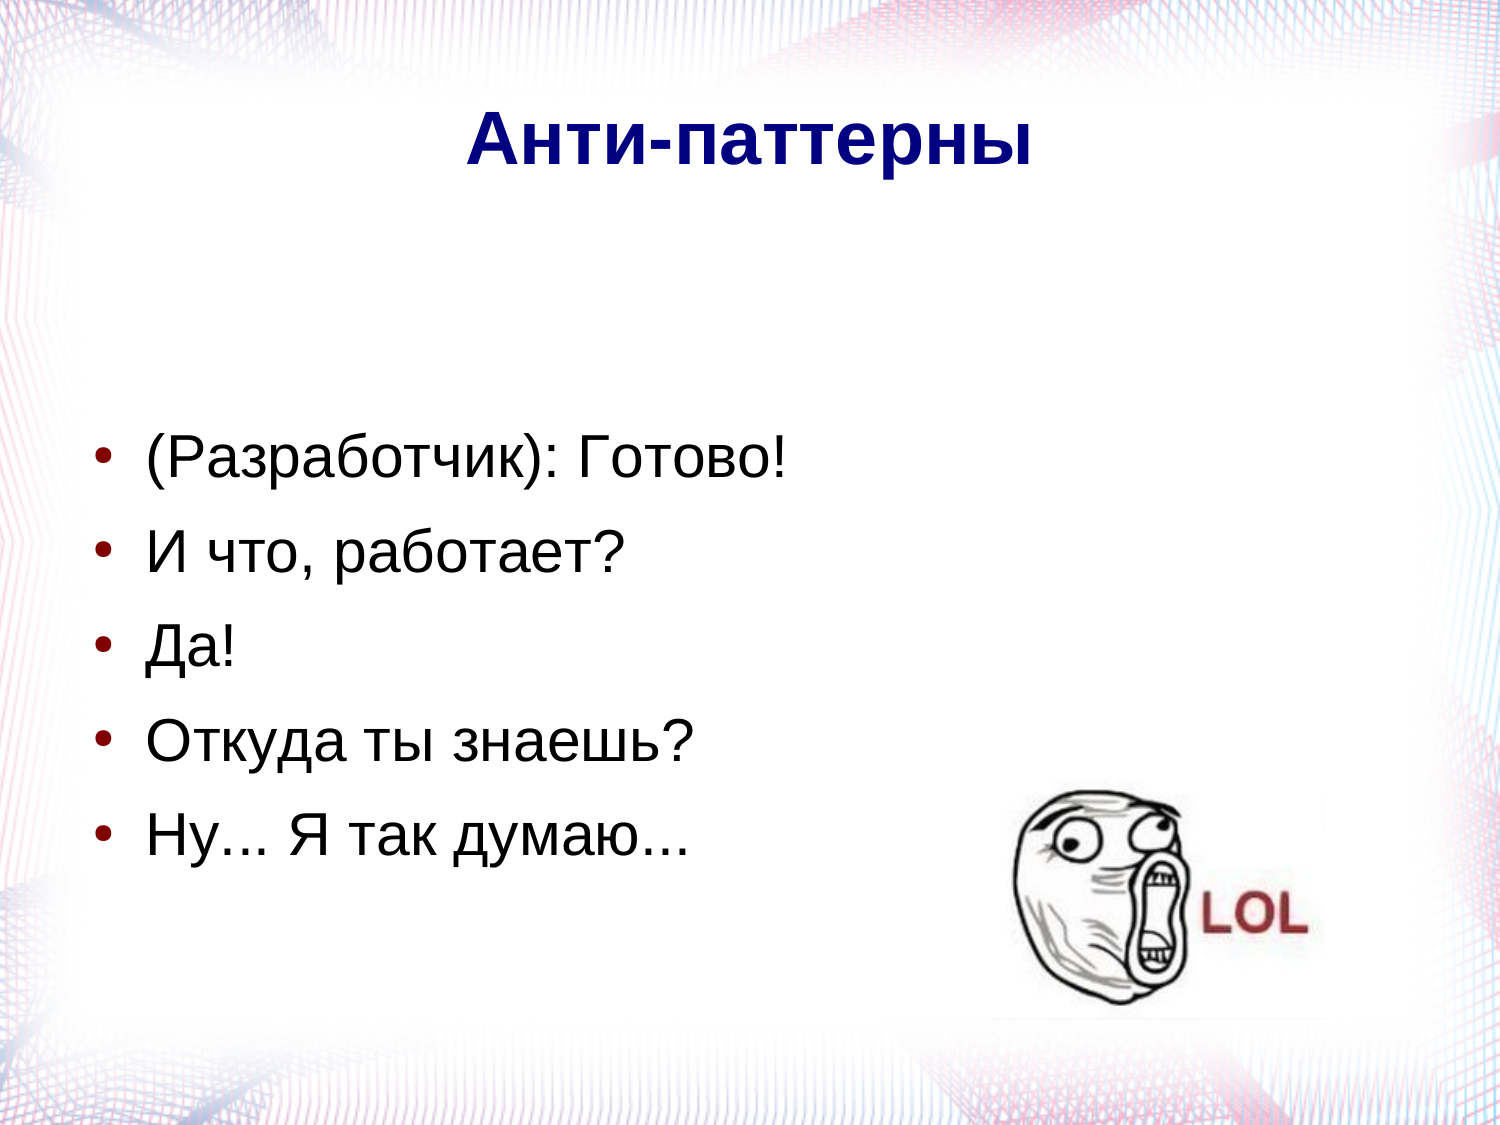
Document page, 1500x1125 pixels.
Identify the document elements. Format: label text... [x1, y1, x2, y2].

title Анти-паттерны [75, 44, 1426, 233]
picture [0, 0, 1500, 1125]
list (Разработчик): Готово! И что, работает? Да! Откуда ты знаешь? Ну... Я так думаю... [75, 422, 1425, 868]
